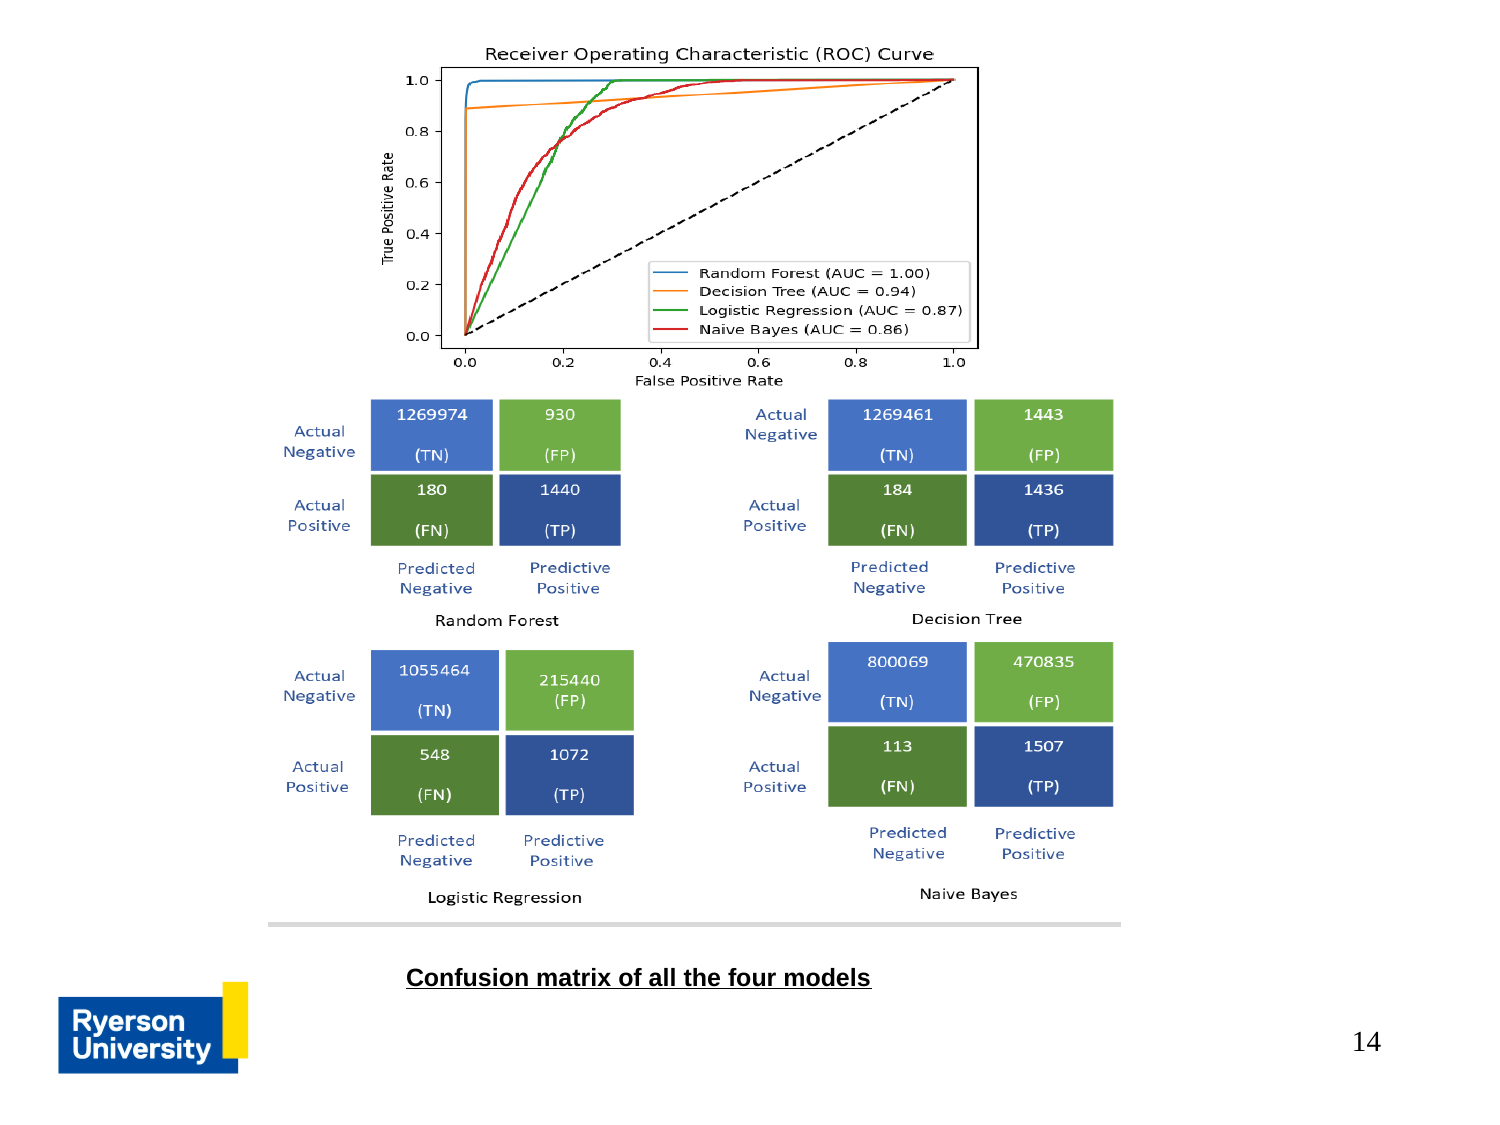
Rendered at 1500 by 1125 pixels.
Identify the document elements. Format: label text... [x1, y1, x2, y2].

picture [268, 32, 1122, 927]
text_box Confusion matrix of all the four models [391, 953, 927, 1000]
text_box [1336, 1009, 1445, 1070]
